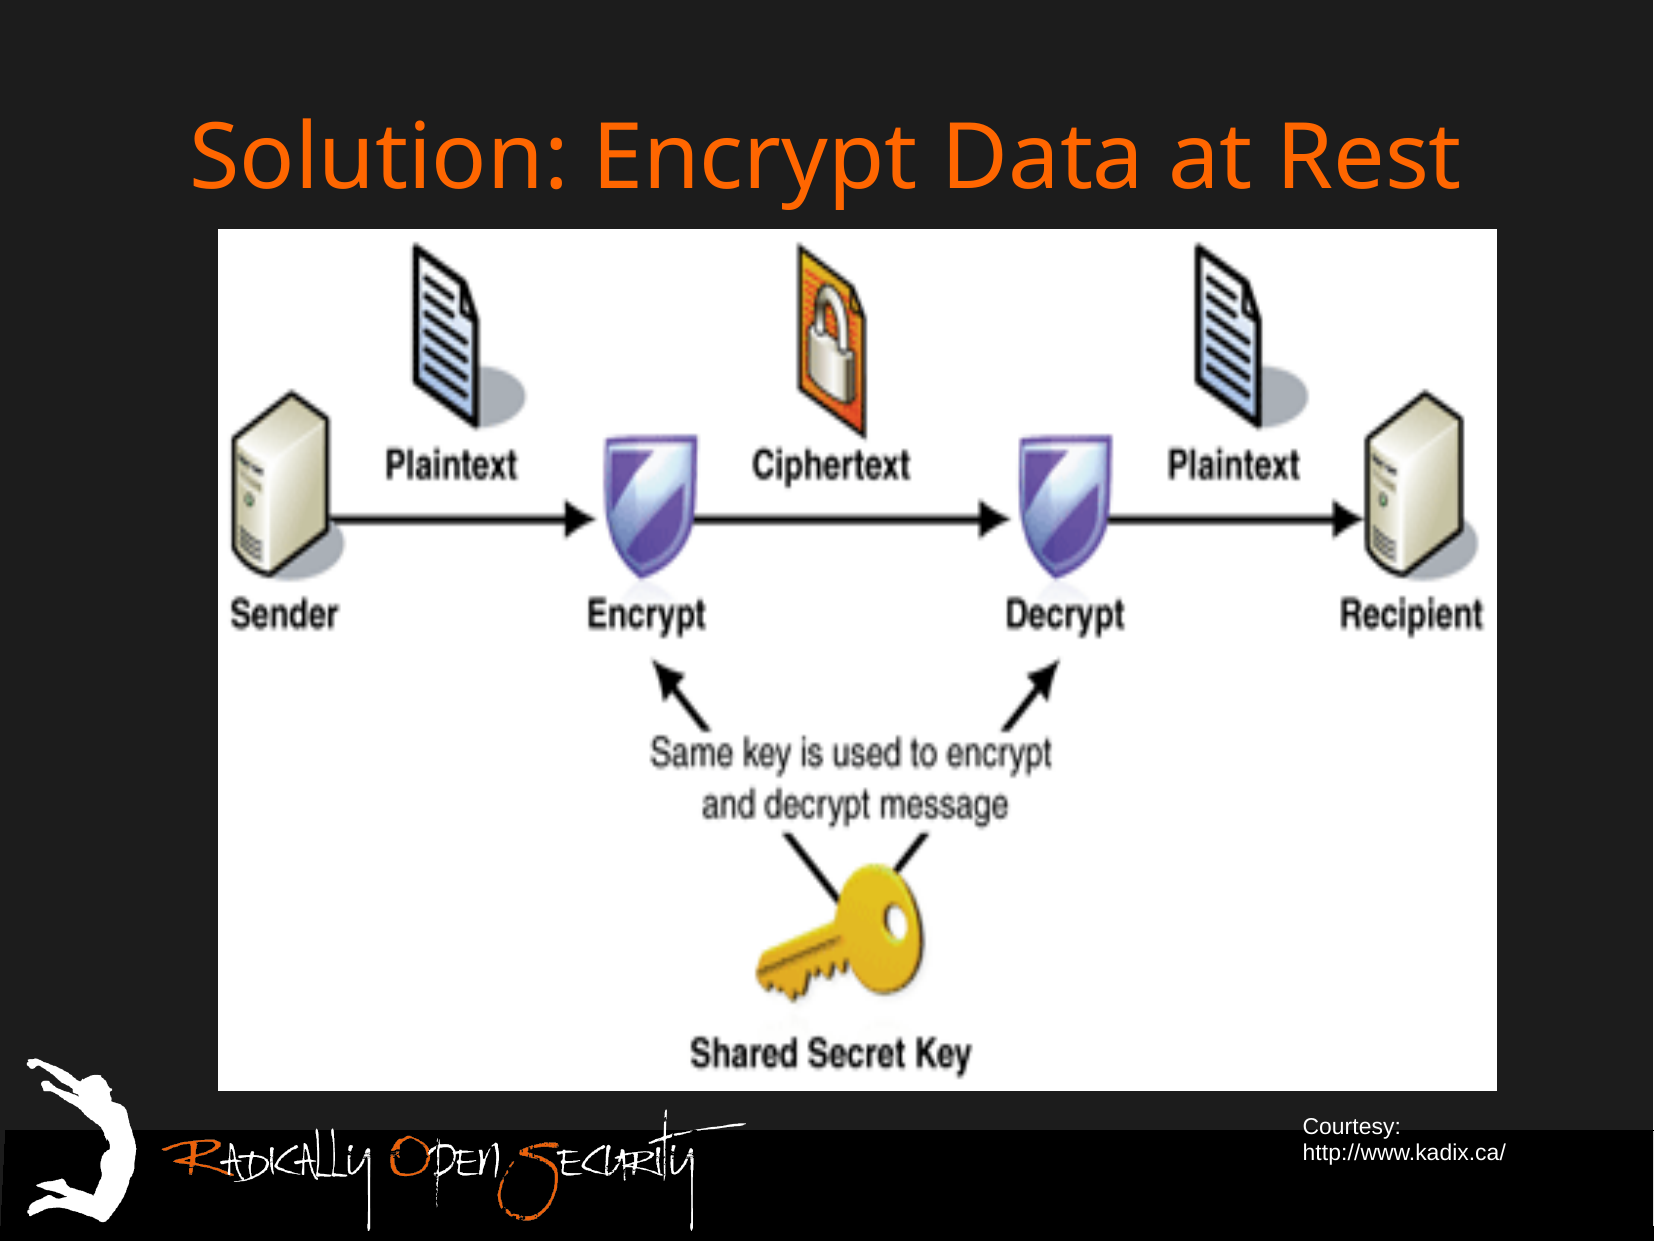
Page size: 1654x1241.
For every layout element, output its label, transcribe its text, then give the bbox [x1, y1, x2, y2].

text_box Courtesy: http://www.kadix.ca/ [1287, 1106, 1645, 1173]
title Solution: Encrypt Data at Rest [82, 49, 1571, 257]
picture [0, 229, 1497, 1241]
